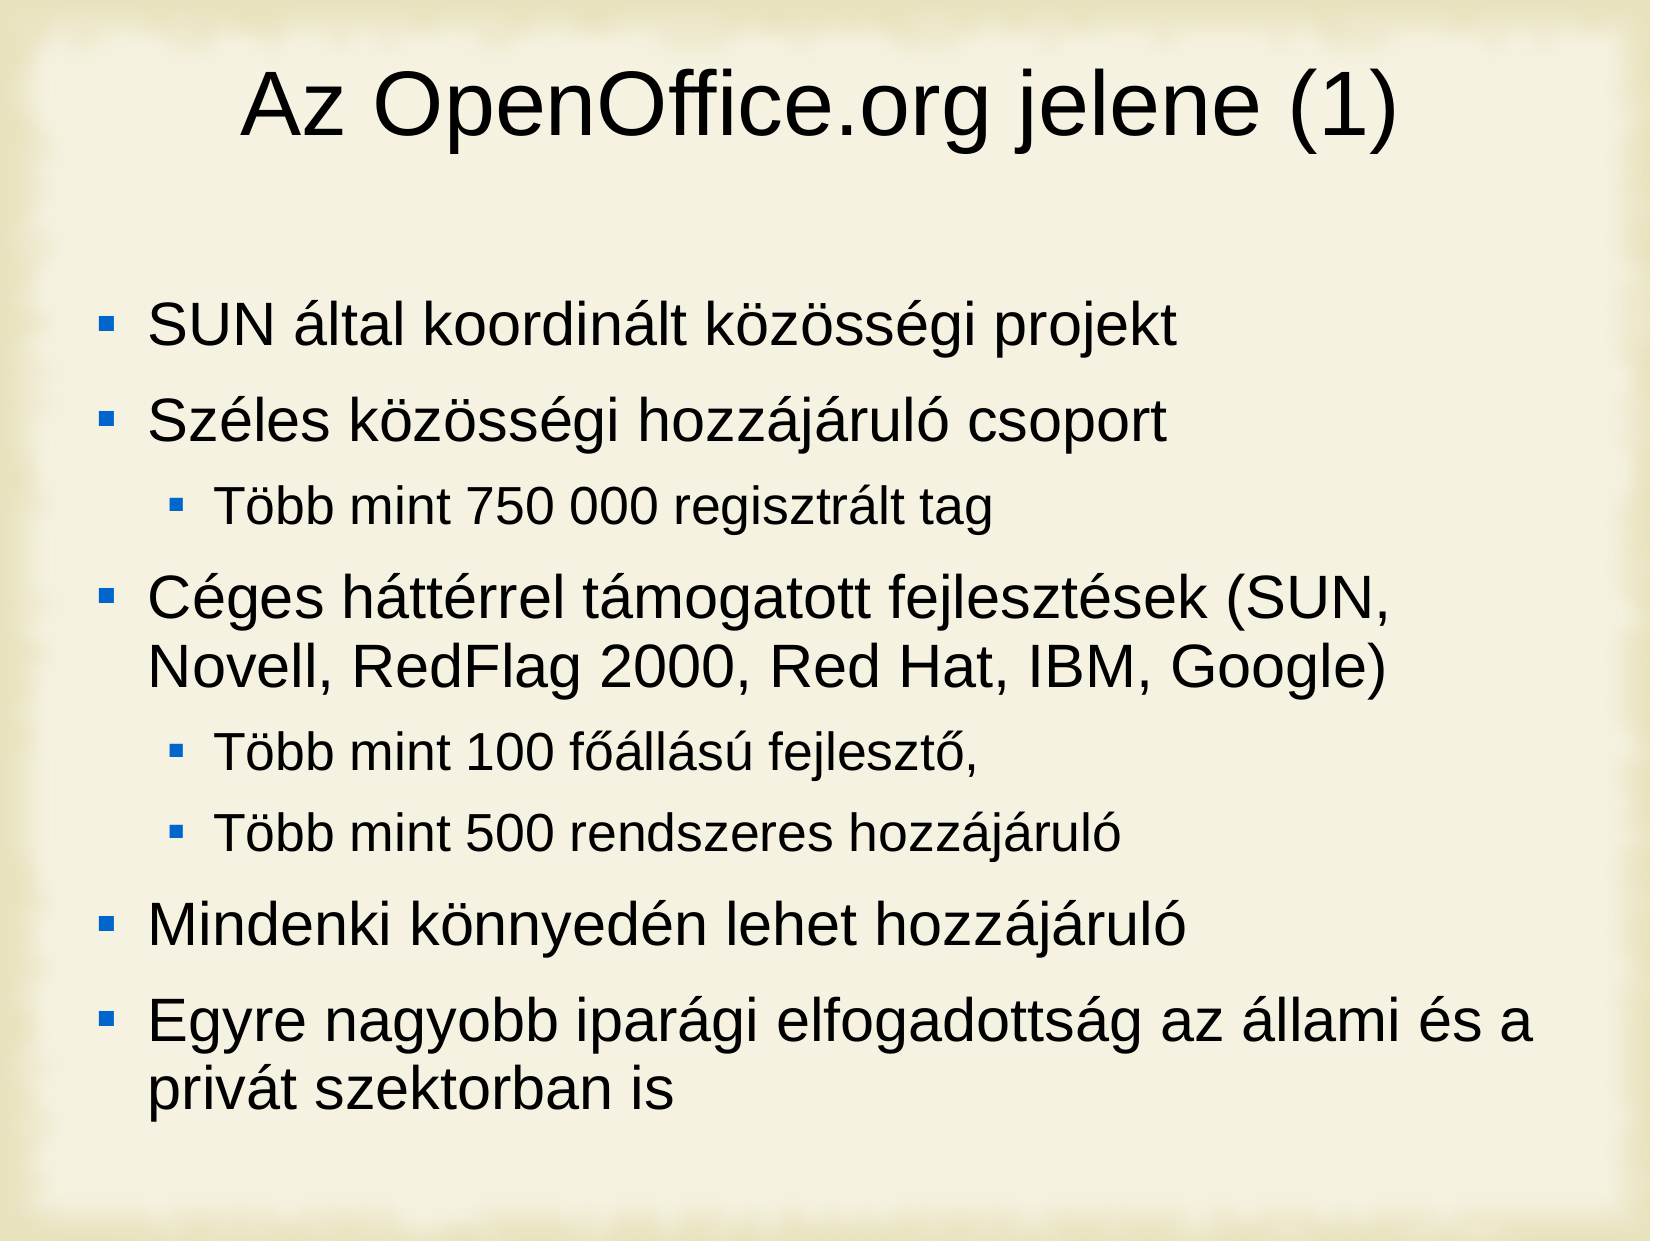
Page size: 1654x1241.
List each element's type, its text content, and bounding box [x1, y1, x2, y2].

picture [0, 0, 1651, 1241]
list SUN által koordinált közösségi projekt Széles közösségi hozzájáruló csoport Több mint 750 000 regisztrált tag Céges háttérrel támogatott fejlesztések (SUN, Novell, RedFlag 2000, Red Hat, IBM, Google) Több mint 100 főállású fejlesztő, Több mint 500 rendszeres hozzájáruló Mindenki könnyedén lehet hozzájáruló Egyre nagyobb iparági elfogadottság az állami és a privát szektorban is [82, 290, 1571, 1123]
title Az OpenOffice.org jelene (1) [76, 0, 1565, 208]
